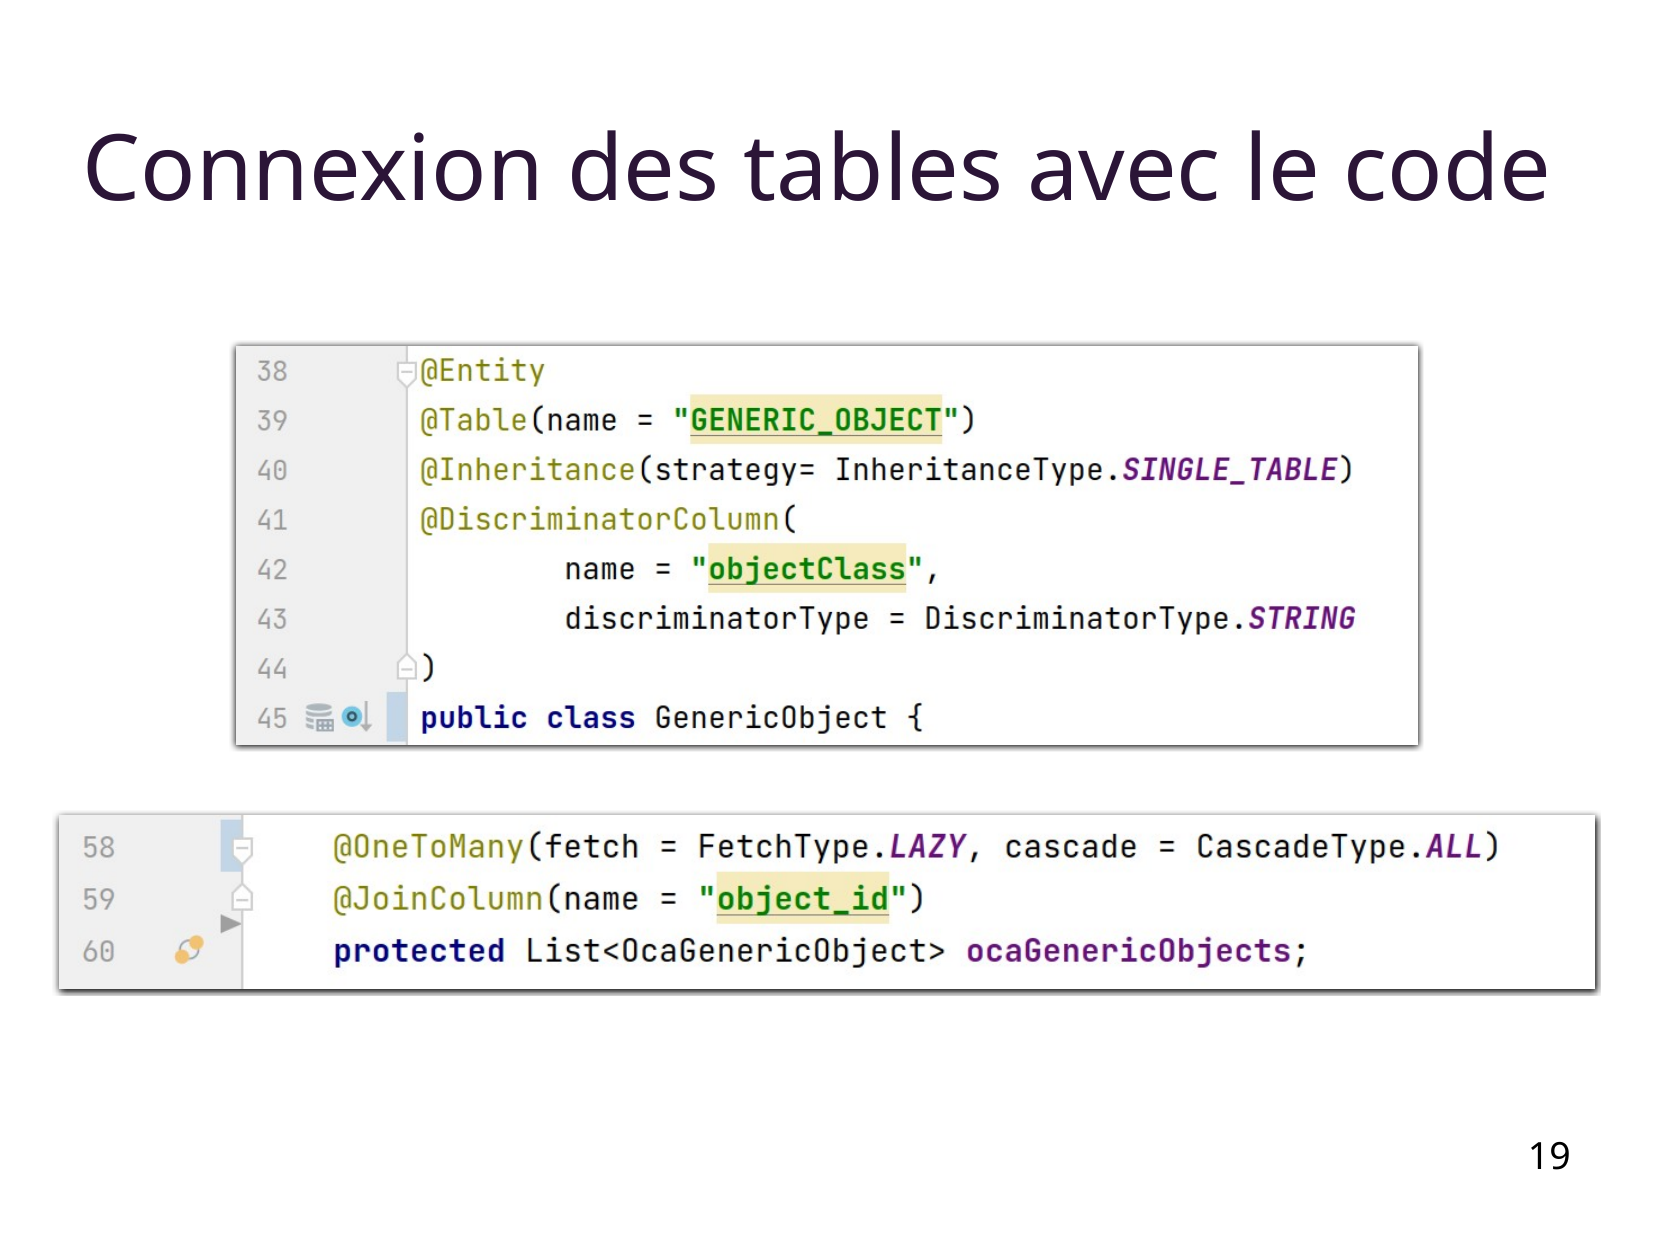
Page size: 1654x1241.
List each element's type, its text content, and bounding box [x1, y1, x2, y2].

picture [236, 346, 1418, 745]
picture [59, 815, 1595, 989]
title Connexion des tables avec le code [82, 102, 1571, 310]
